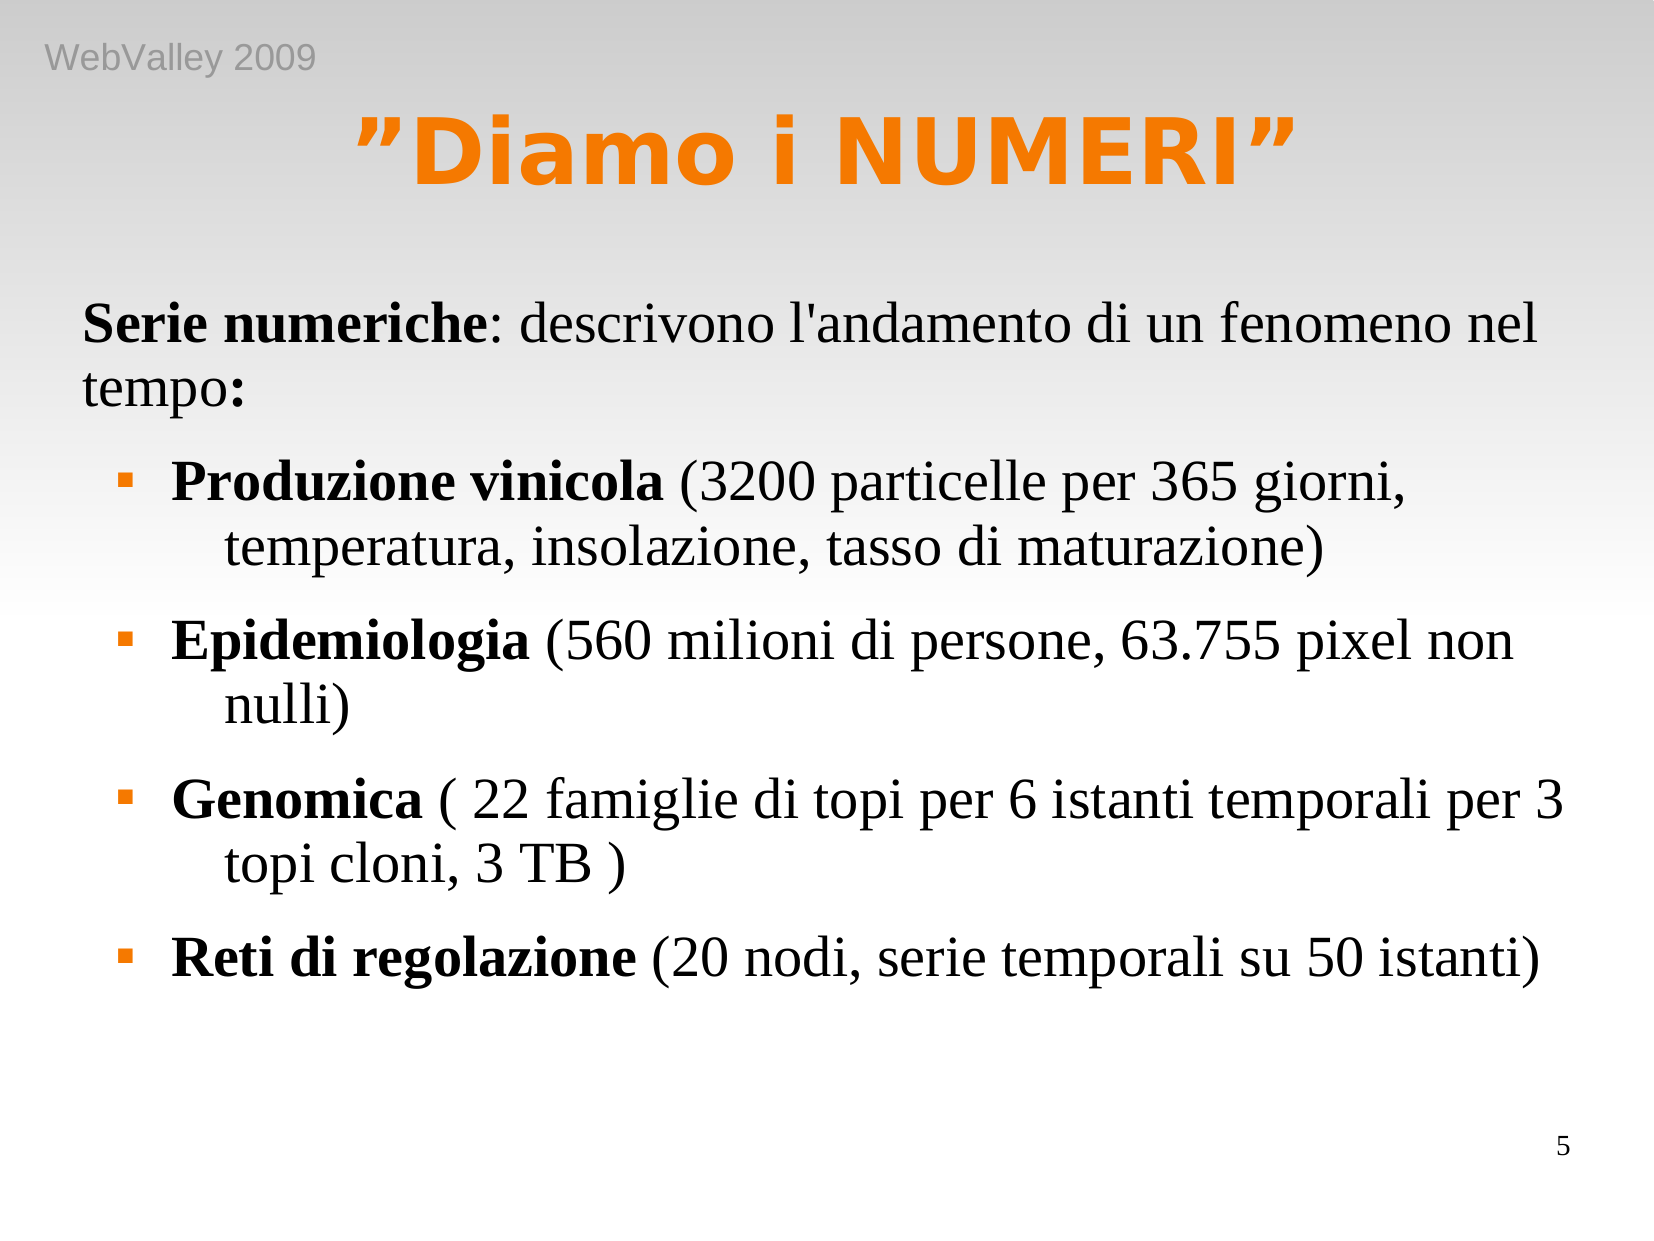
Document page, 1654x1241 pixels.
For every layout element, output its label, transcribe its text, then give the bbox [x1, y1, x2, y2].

text_box WebValley 2009 [29, 29, 355, 87]
title ”Diamo i NUMERI” [82, 49, 1571, 257]
list Serie numeriche: descrivono l'andamento di un fenomeno nel tempo: Produzione vinicola (3200 particelle per 365 giorni, temperatura, insolazione, tasso di maturazione) Epidemiologia (560 milioni di persone, 63.755 pixel non nulli) Genomica ( 22 famiglie di topi per 6 istanti temporali per 3 topi cloni, 3 TB ) Reti di regolazione (20 nodi, serie temporali su 50 istanti) [82, 290, 1571, 1094]
